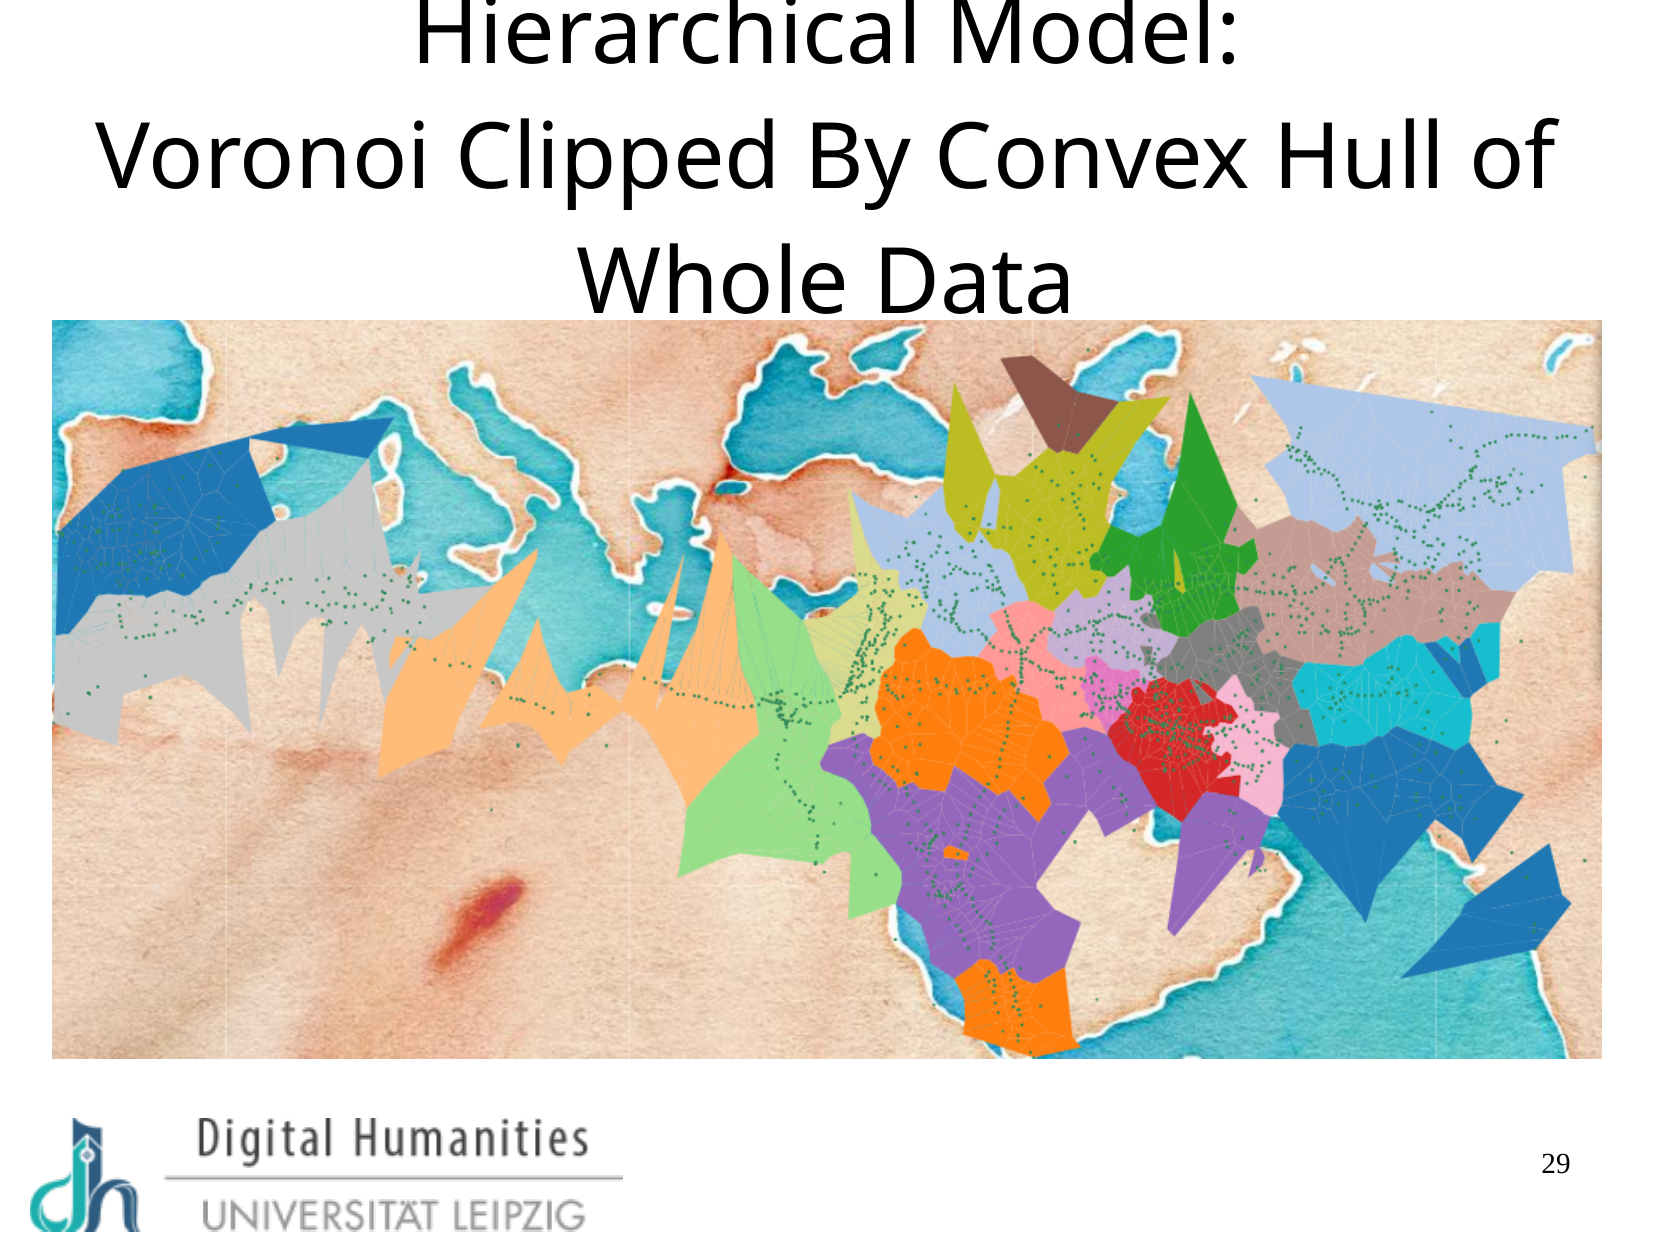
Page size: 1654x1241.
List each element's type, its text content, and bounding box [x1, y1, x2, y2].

picture [30, 1118, 623, 1232]
picture [52, 320, 1602, 1059]
title Hierarchical Model: Voronoi Clipped By Convex Hull of Whole Data [82, 0, 1571, 320]
